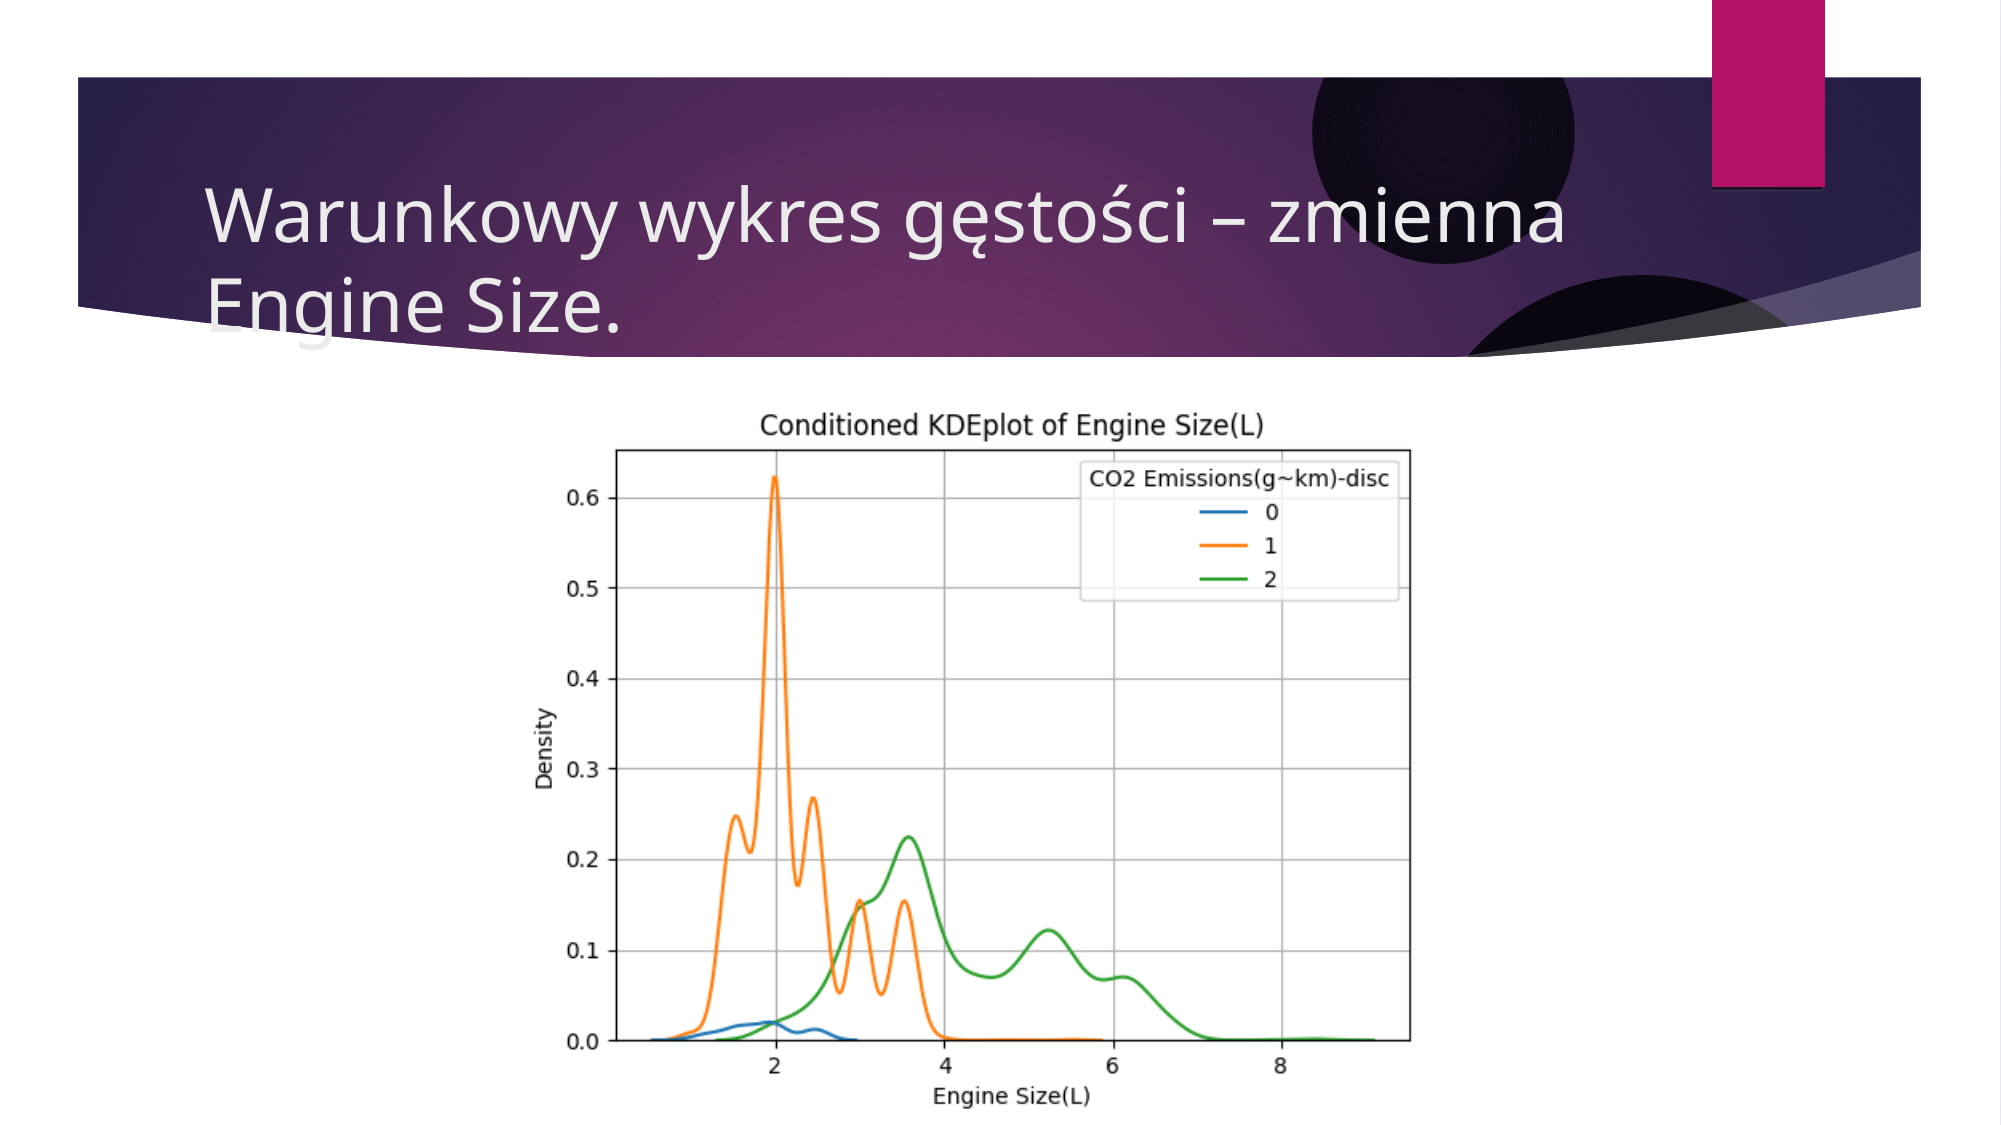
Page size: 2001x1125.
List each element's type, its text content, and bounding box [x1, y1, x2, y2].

title Warunkowy wykres gęstości – zmienna Engine Size. [189, 159, 1627, 276]
picture [488, 357, 1512, 1125]
